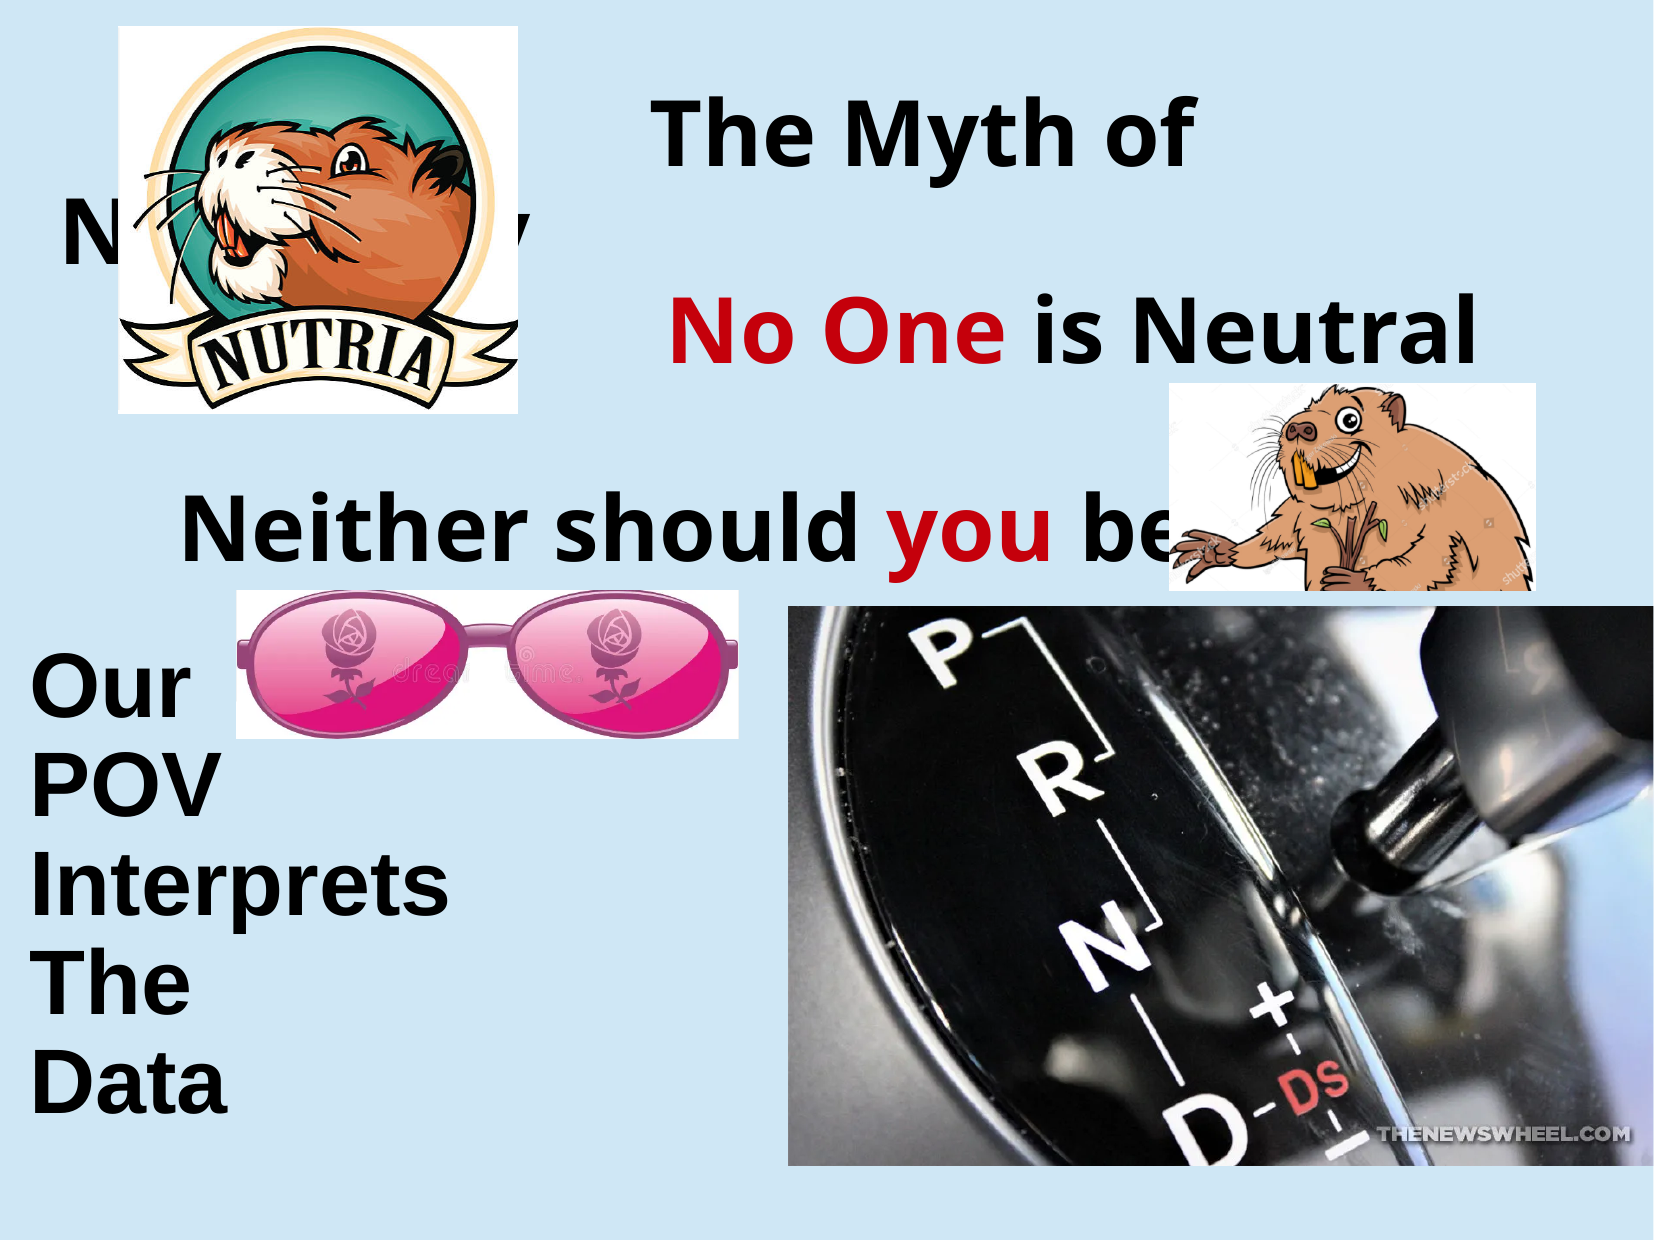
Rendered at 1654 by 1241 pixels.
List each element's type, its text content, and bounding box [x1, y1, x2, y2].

title The Myth of Neutrality No One is Neutral Neither should you be [59, 77, 1625, 591]
picture [1169, 383, 1536, 591]
picture [788, 606, 1654, 1166]
picture [118, 26, 518, 414]
title Our POV Interprets The Data [29, 531, 754, 1241]
picture [236, 590, 739, 739]
